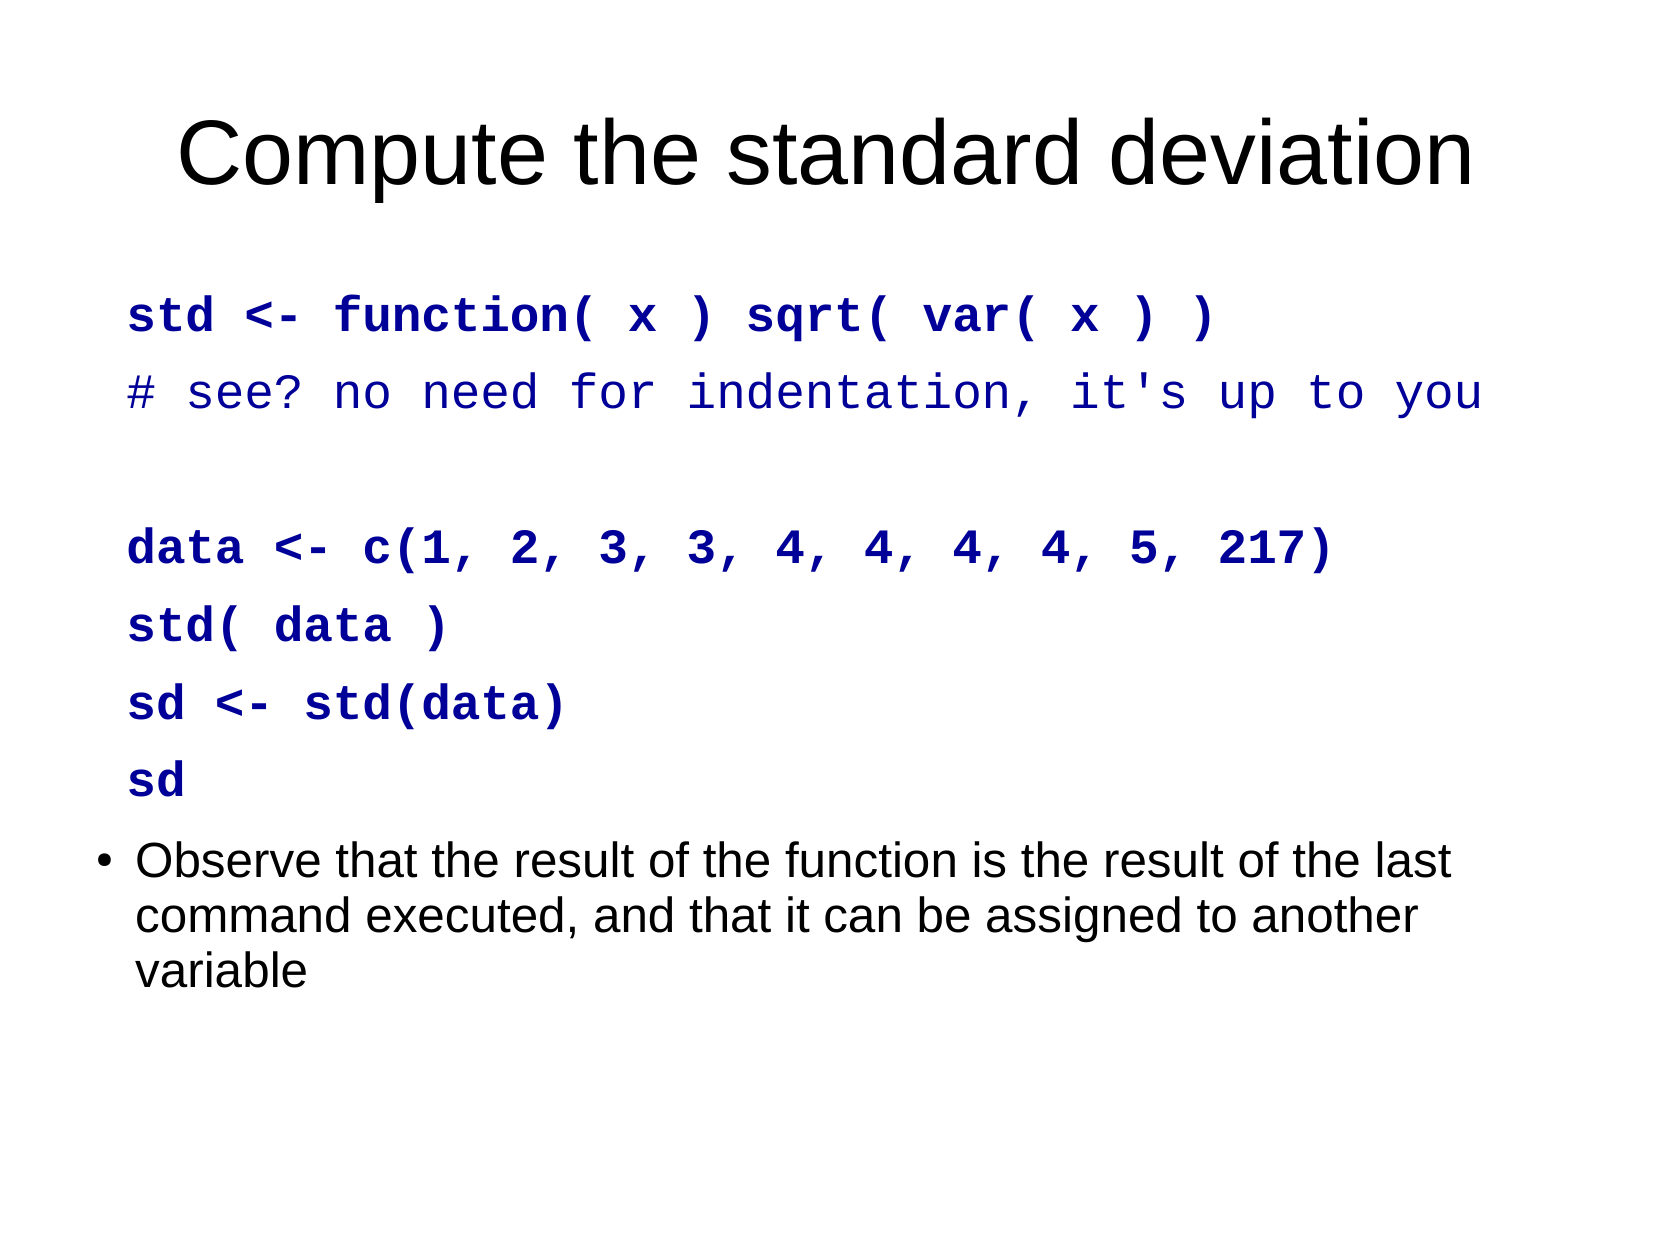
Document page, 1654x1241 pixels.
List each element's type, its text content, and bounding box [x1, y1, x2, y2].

title Compute the standard deviation [82, 49, 1571, 257]
list std <- function( x ) sqrt( var( x ) ) # see? no need for indentation, it's up to you data <- c(1, 2, 3, 3, 4, 4, 4, 4, 5, 217) std( data ) sd <- std(data) sd Observe that the result of the function is the result of the last command executed, and that it can be assigned to another variable [82, 290, 1571, 1010]
